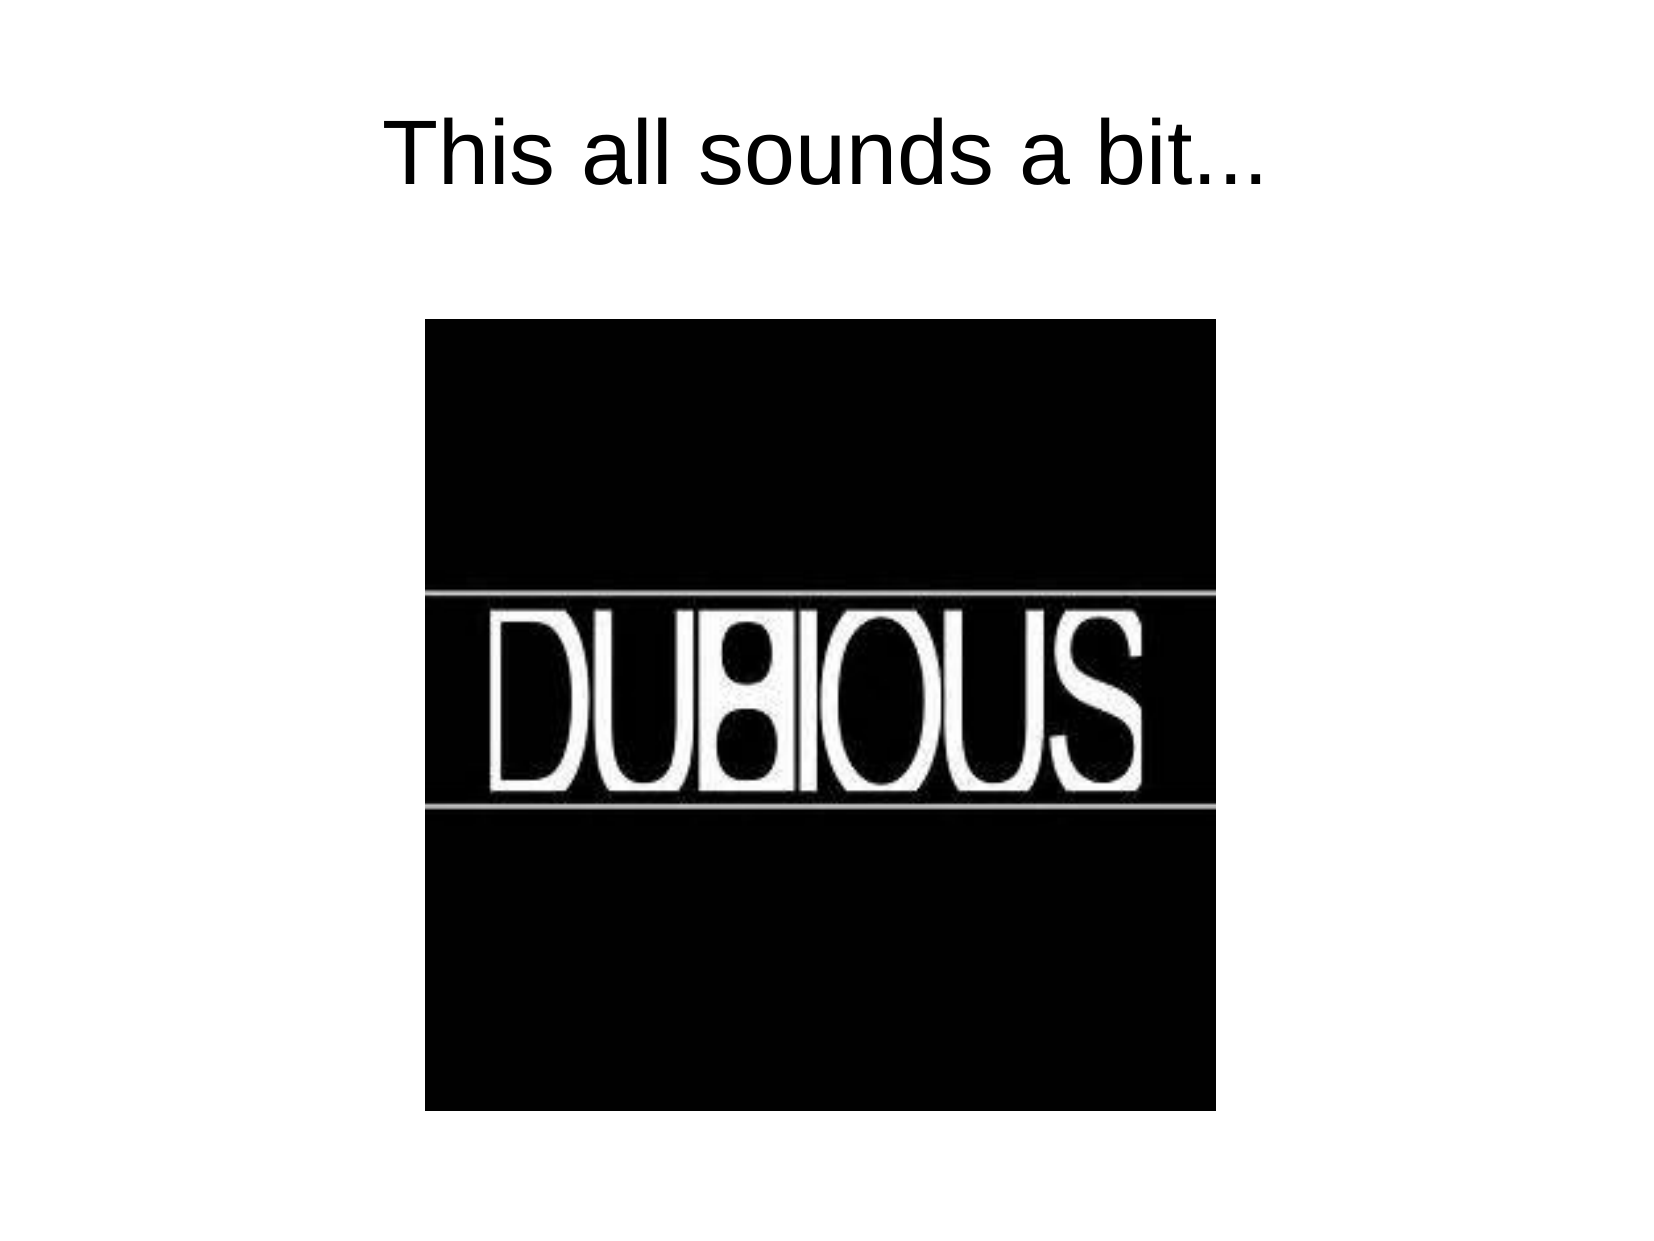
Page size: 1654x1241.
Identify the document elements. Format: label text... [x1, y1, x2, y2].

picture [425, 319, 1216, 1111]
title This all sounds a bit... [82, 49, 1571, 257]
